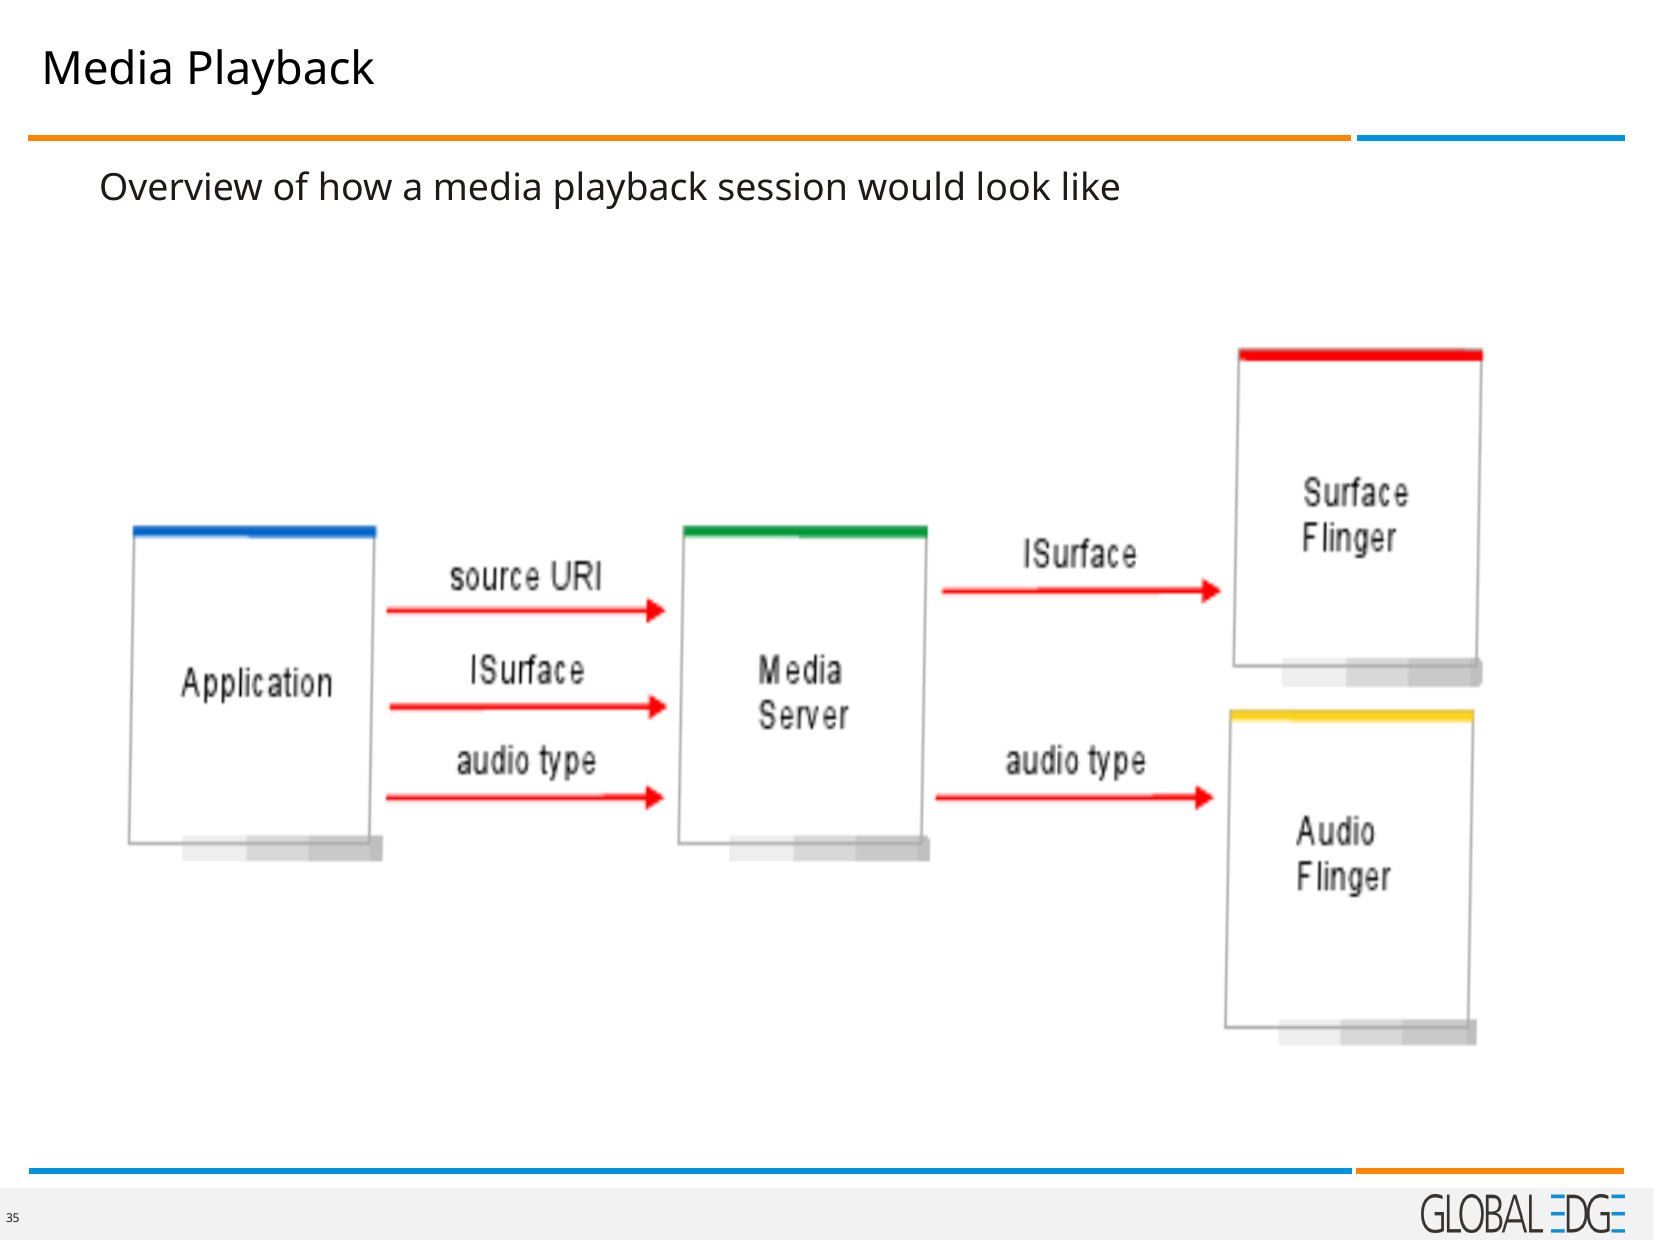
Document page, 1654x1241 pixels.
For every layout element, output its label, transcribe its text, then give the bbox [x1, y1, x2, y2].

list Overview of how a media playback session would look like [28, 160, 1625, 1153]
picture [1421, 1194, 1625, 1233]
title Media Playback [17, 18, 1499, 115]
picture [111, 212, 1524, 1087]
